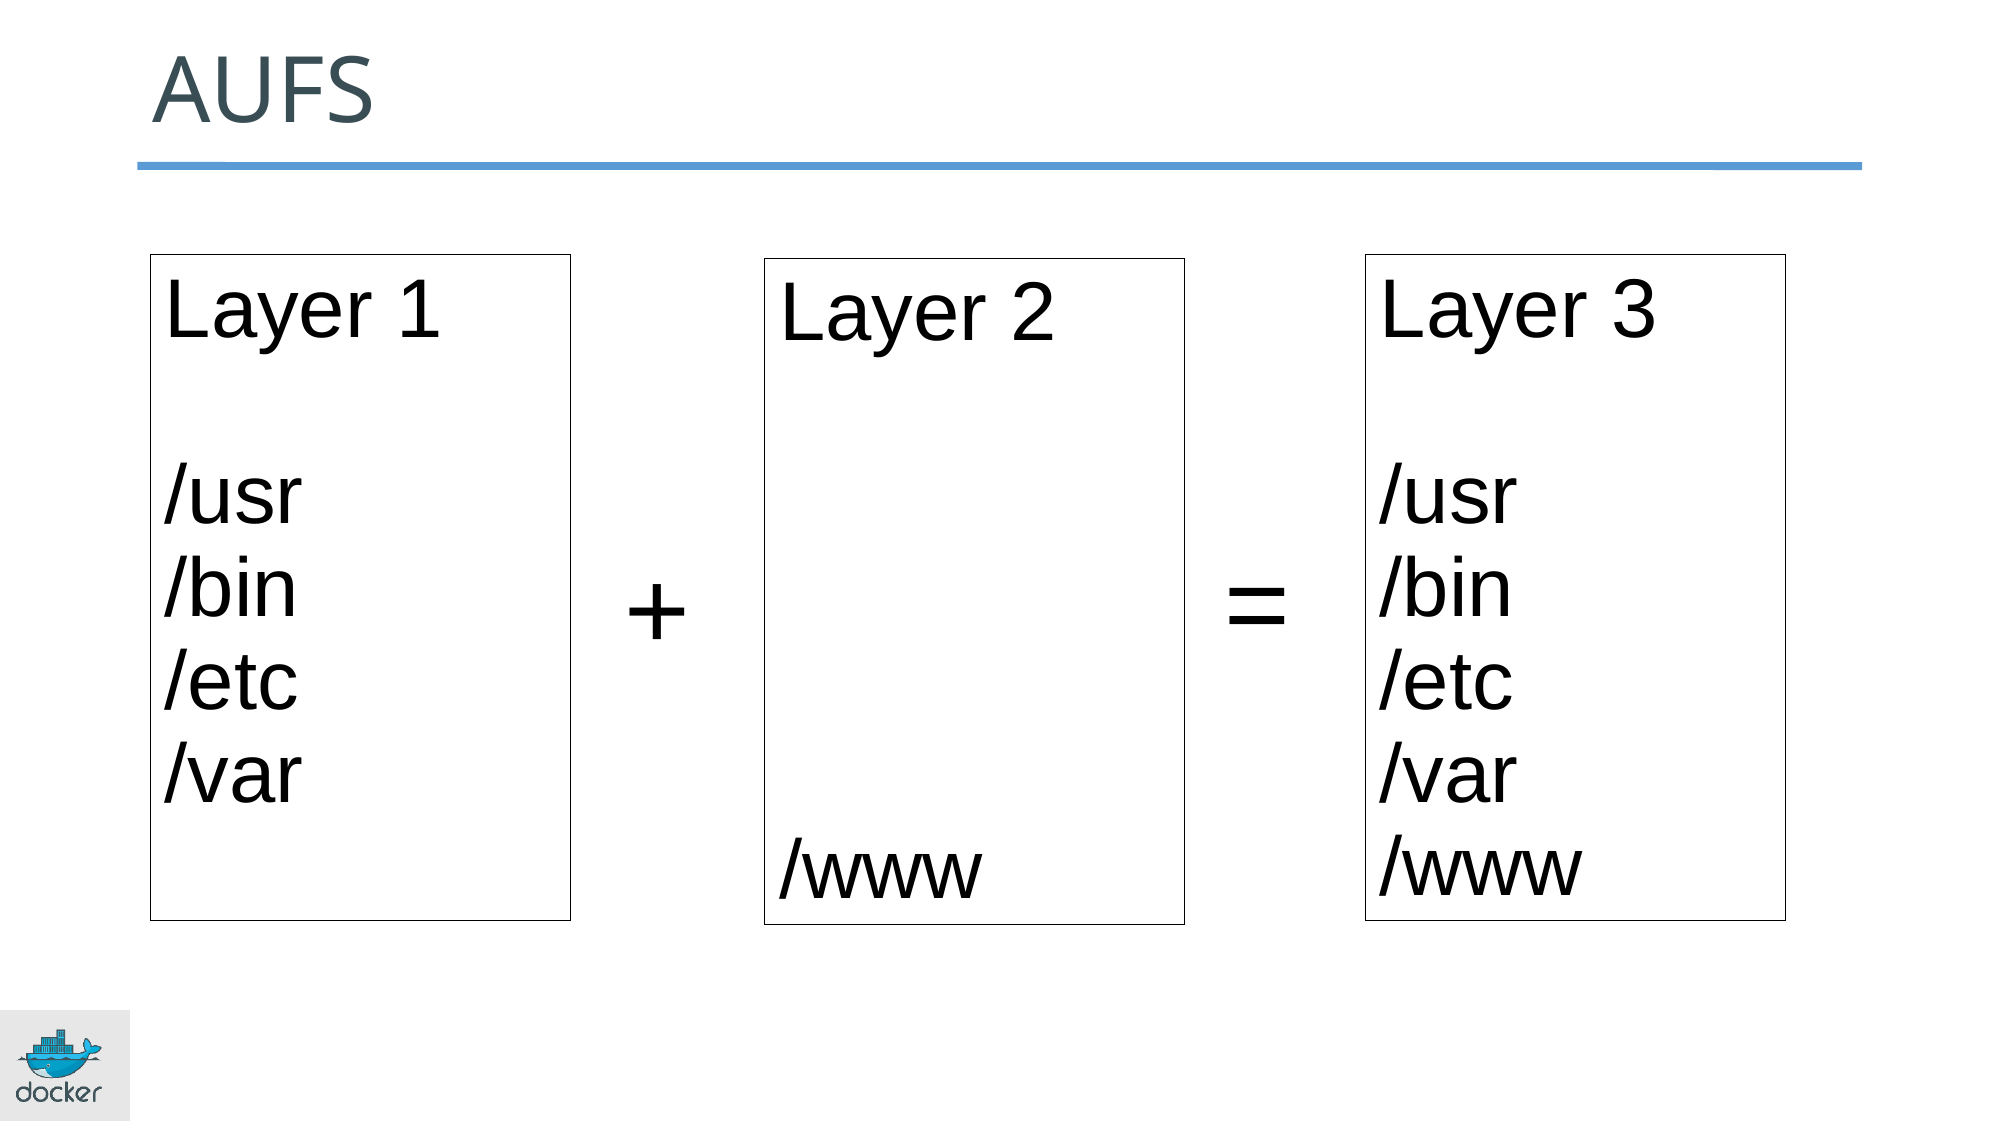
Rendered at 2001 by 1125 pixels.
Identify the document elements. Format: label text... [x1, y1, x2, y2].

text_box = [1209, 534, 1306, 676]
text_box Layer 2 /www [764, 258, 1185, 925]
text_box + [609, 539, 706, 681]
text_box Layer 3 /usr /bin /etc /var /www [1365, 254, 1786, 921]
picture [0, 1010, 130, 1121]
text_box Layer 1 /usr /bin /etc /var [150, 254, 571, 921]
text_box AUFS [137, 22, 1863, 133]
